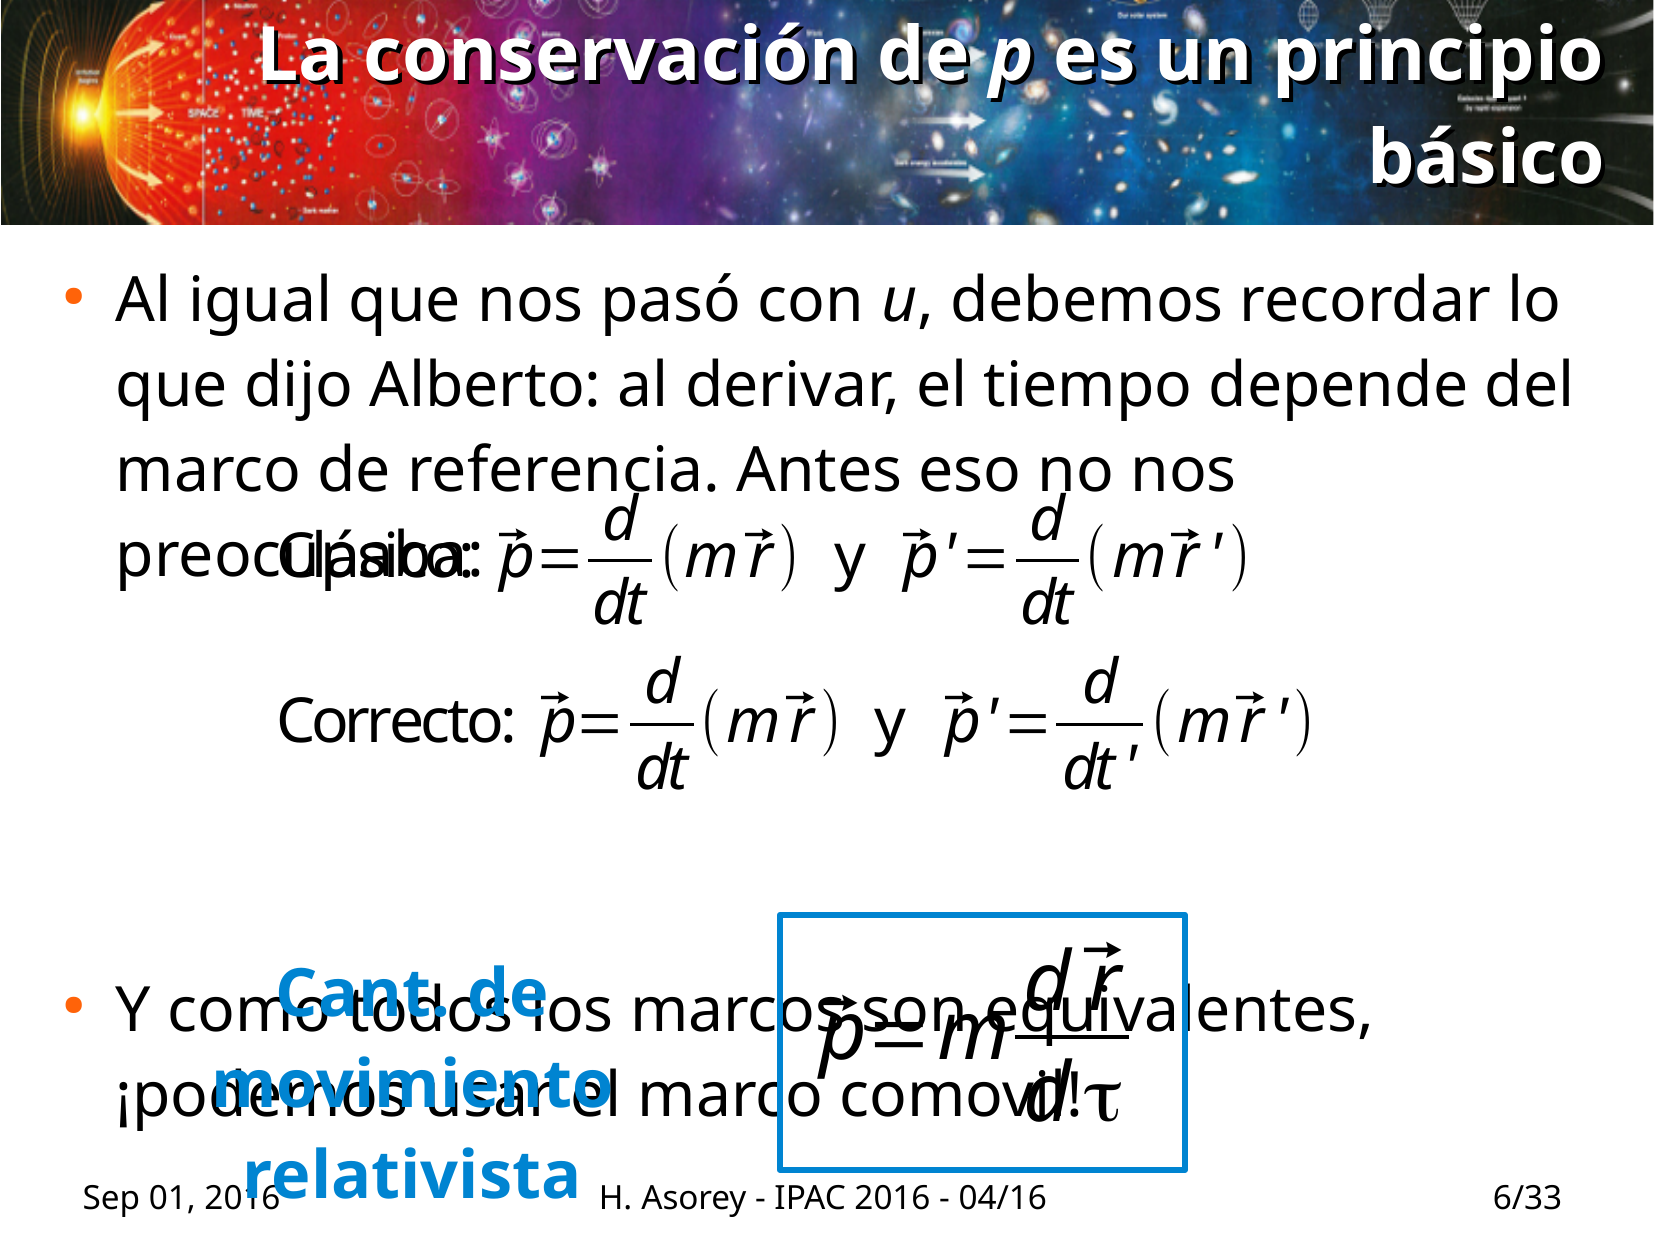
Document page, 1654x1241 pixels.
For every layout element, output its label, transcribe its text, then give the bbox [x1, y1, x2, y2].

picture [1, 0, 1654, 225]
text_box Cant. de movimiento relativista [90, 960, 736, 1204]
list Al igual que nos pasó con u, debemos recordar lo que dijo Alberto: al derivar, el tiempo depende del marco de referencia. Antes eso no nos preocupaba: Y como todos los marcos son equivalentes, ¡podemos usar el marco comovil! [45, 255, 1606, 1156]
chart [270, 480, 1321, 805]
chart [807, 930, 1141, 1144]
list Al igual que nos pasó con u, debemos recordar lo que dijo Alberto: al derivar, el tiempo depende del marco de referencia. Antes eso no nos preocupaba: Y como todos los marcos son equivalentes, ¡podemos usar el marco comovil! [783, 918, 1182, 1156]
title La conservación de p es un principio básico [45, 15, 1606, 191]
